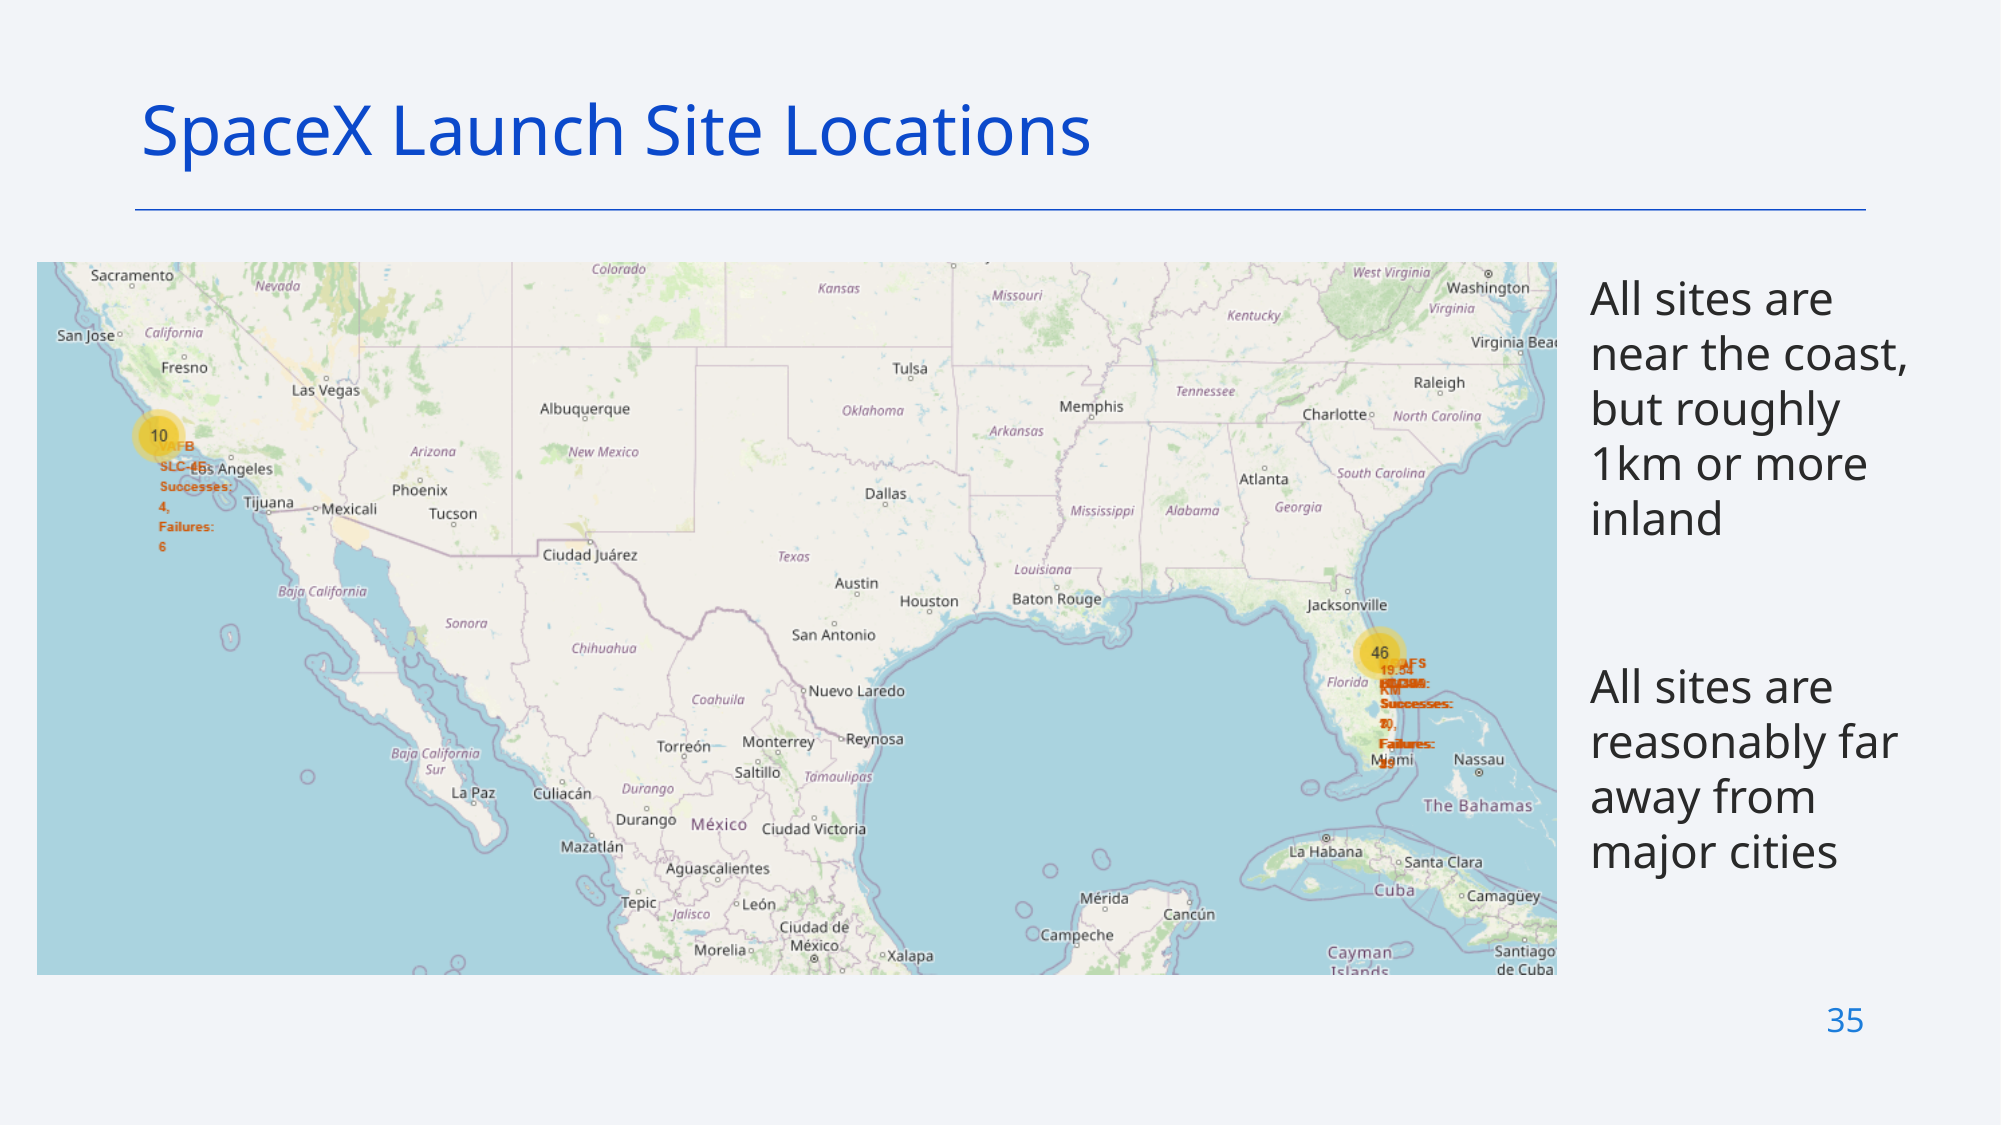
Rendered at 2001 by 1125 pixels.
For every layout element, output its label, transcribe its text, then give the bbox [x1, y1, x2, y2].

picture [0, 0, 2001, 1125]
list All sites are near the coast, but roughly 1km or more inland All sites are reasonably far away from major cities [1575, 262, 1951, 976]
text_box SpaceX Launch Site Locations [126, 88, 1852, 179]
